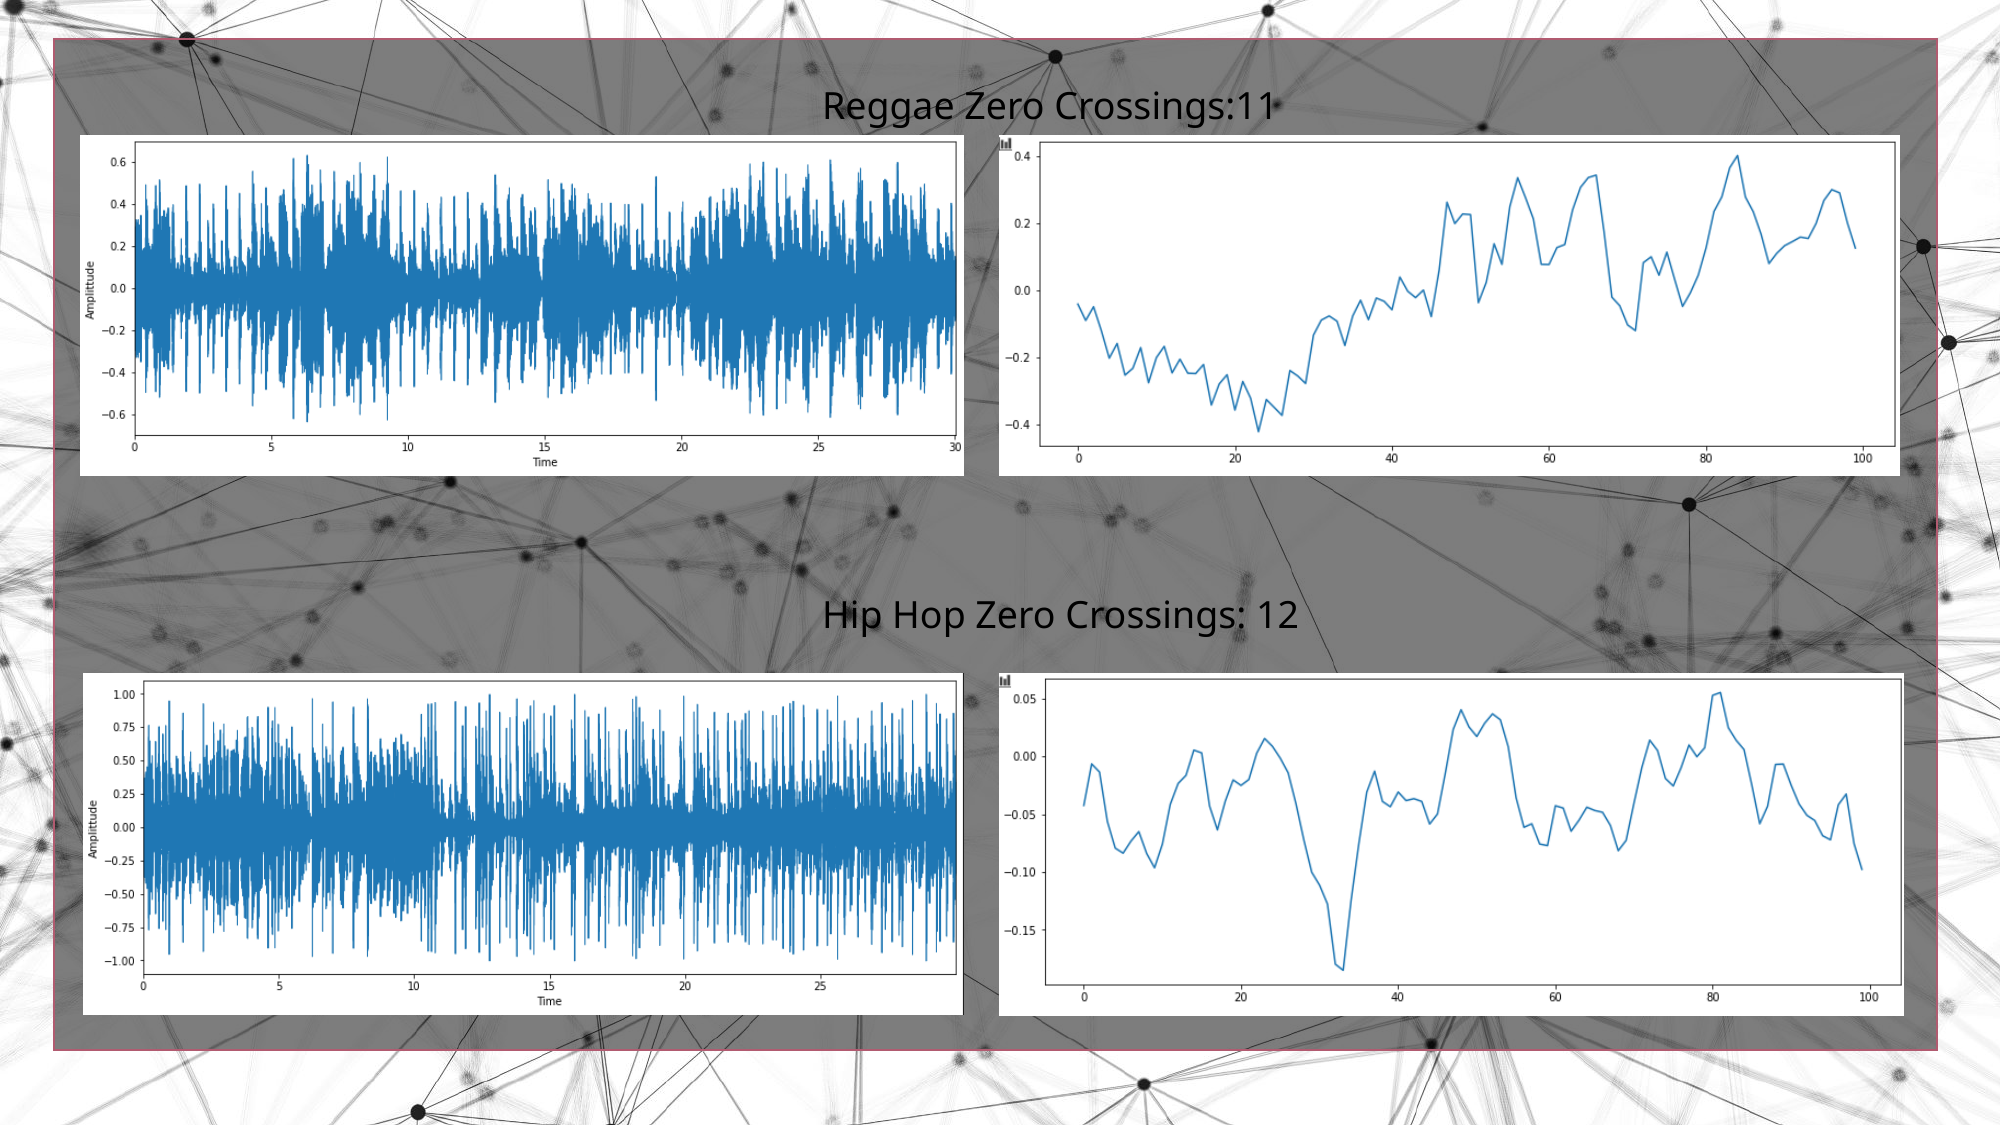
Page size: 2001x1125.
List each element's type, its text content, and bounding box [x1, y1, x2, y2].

text_box Hip Hop Zero Crossings: 12 [514, 583, 1501, 644]
text_box [54, 39, 1937, 1050]
picture [0, 0, 2000, 1125]
text_box Reggae Zero Crossings:11 [514, 74, 1625, 135]
